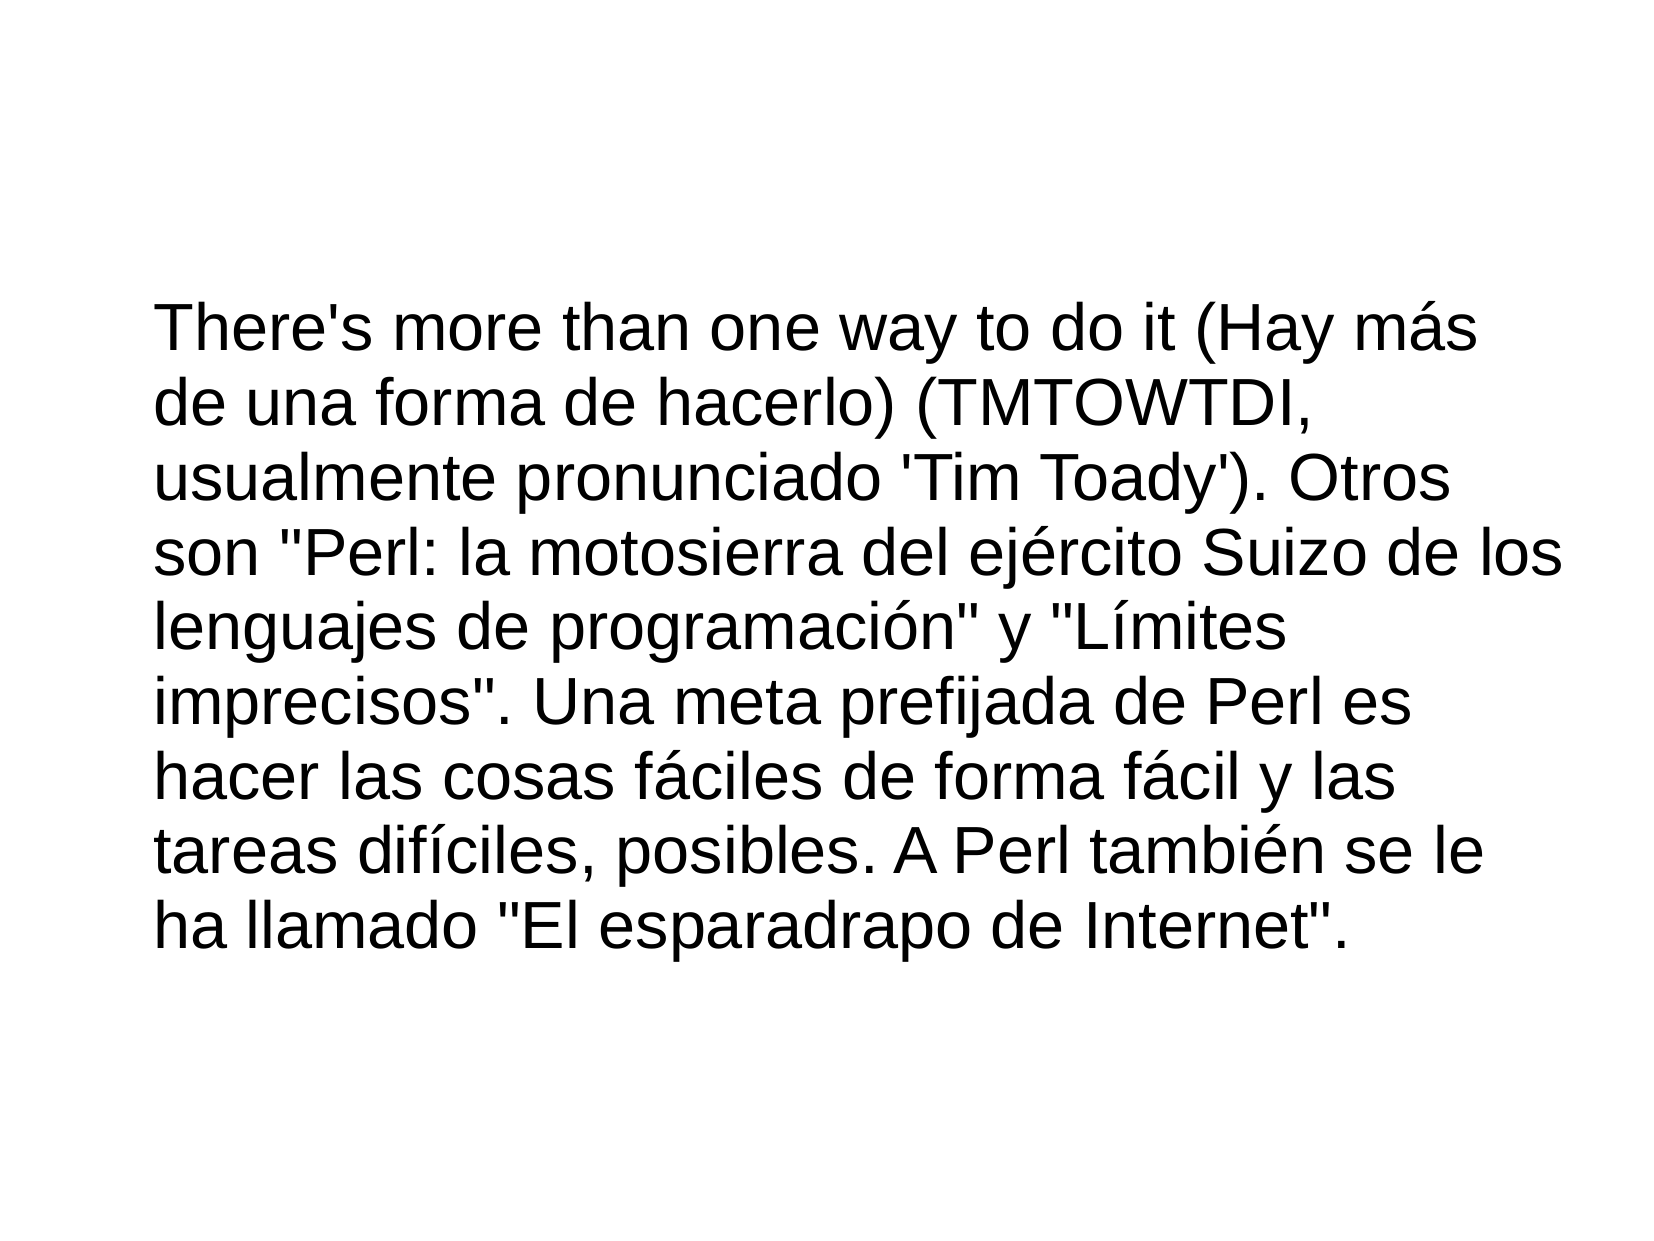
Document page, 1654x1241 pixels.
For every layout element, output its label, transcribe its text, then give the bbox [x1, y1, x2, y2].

list There's more than one way to do it (Hay más de una forma de hacerlo) (TMTOWTDI, usualmente pronunciado 'Tim Toady'). Otros son "Perl: la motosierra del ejército Suizo de los lenguajes de programación" y "Límites imprecisos". Una meta prefijada de Perl es hacer las cosas fáciles de forma fácil y las tareas difíciles, posibles. A Perl también se le ha llamado "El esparadrapo de Internet". [82, 290, 1571, 1010]
